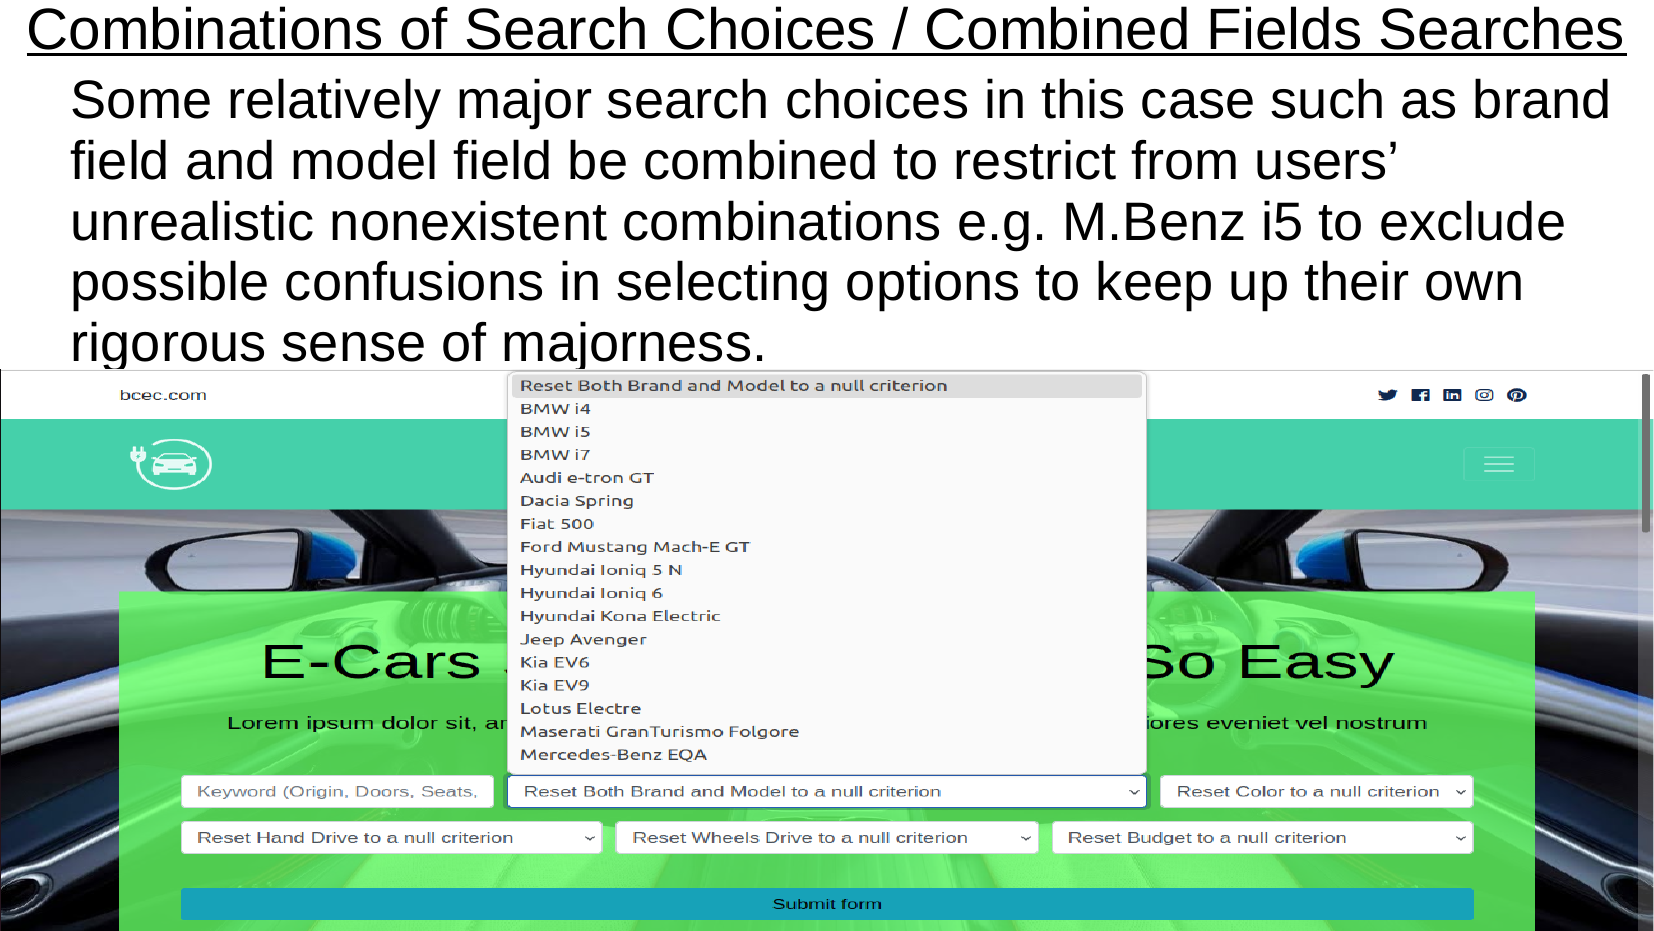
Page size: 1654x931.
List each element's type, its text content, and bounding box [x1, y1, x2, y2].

list Some relatively major search choices in this case such as brand field and model field be combined to restrict from users’ unrealistic nonexistent combinations e.g. M.Benz i5 to exclude possible confusions in selecting options to keep up their own rigorous sense of majorness. [0, 69, 1654, 369]
title Combinations of Search Choices / Combined Fields Searches [0, 0, 1654, 63]
picture [0, 369, 1654, 931]
